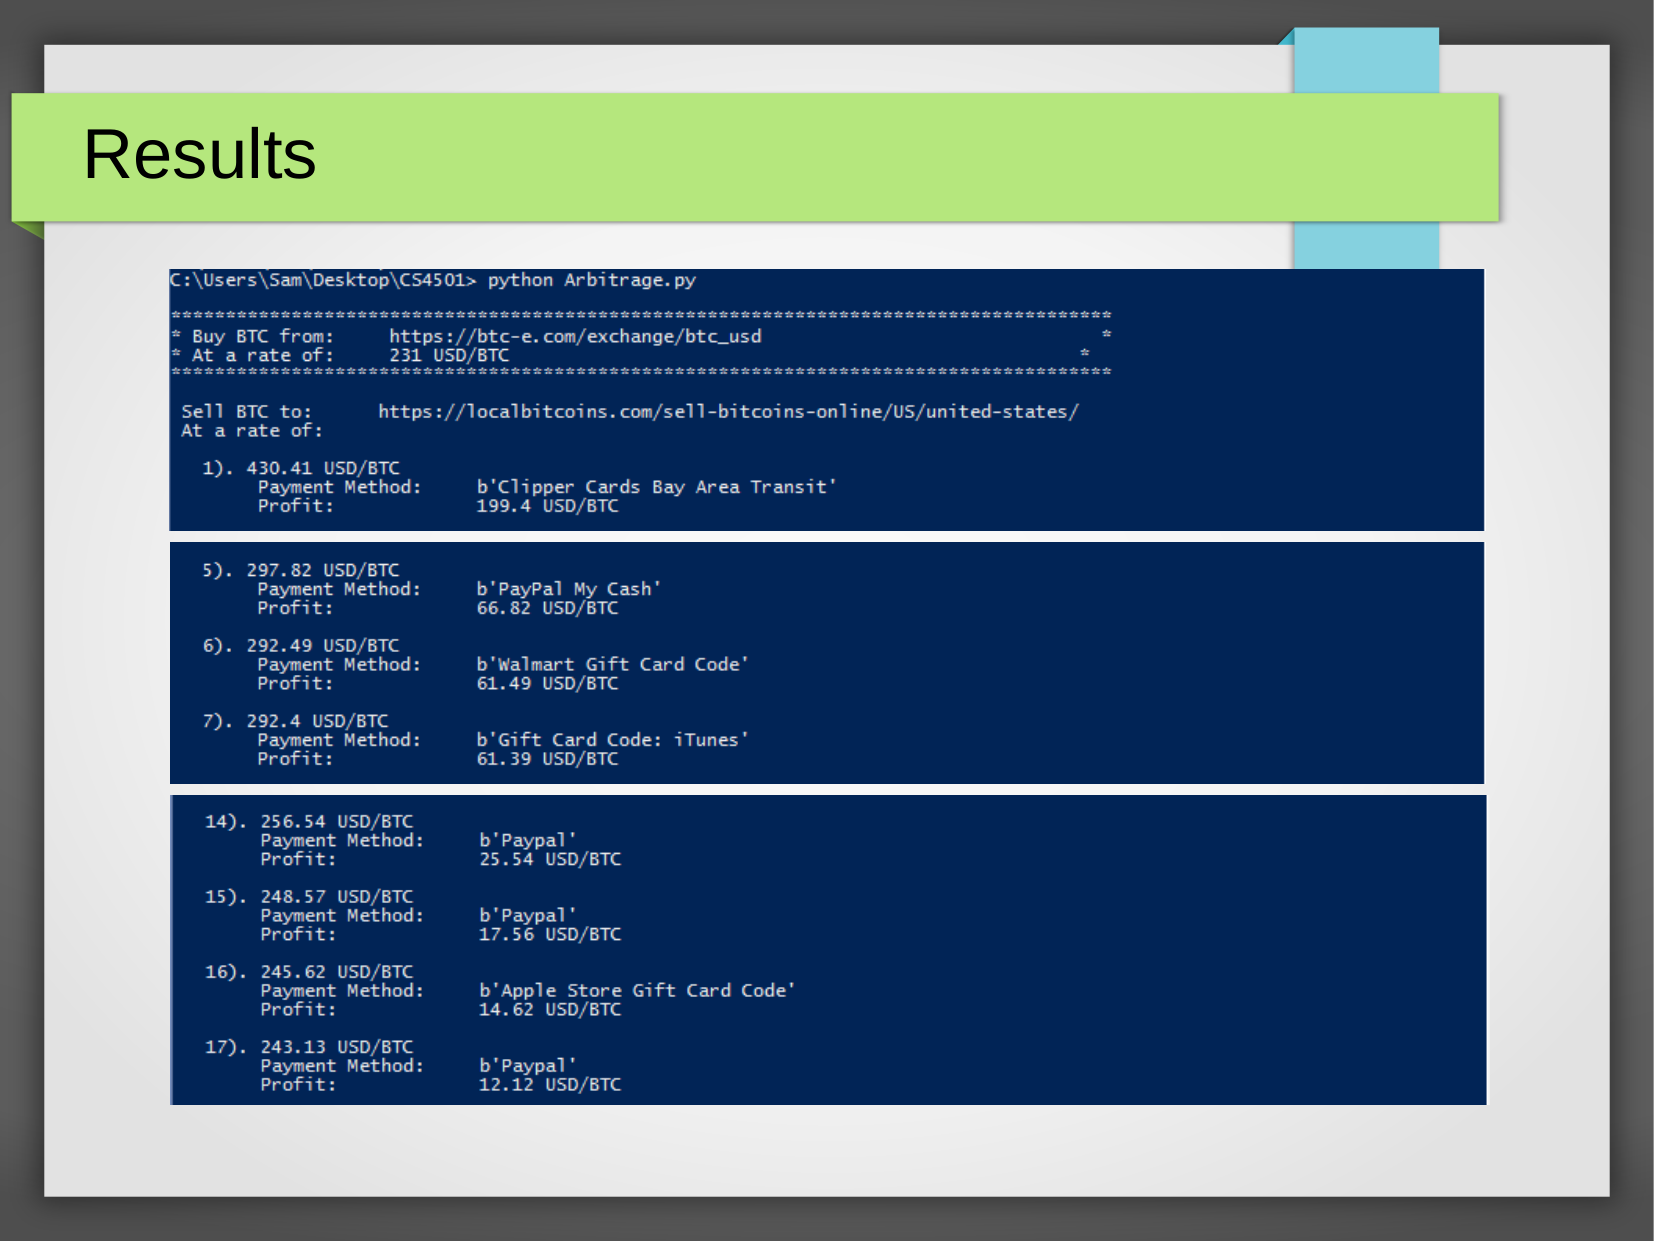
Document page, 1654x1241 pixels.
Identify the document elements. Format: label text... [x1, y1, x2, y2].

picture [0, 0, 1654, 1241]
title Results [82, 94, 1264, 213]
